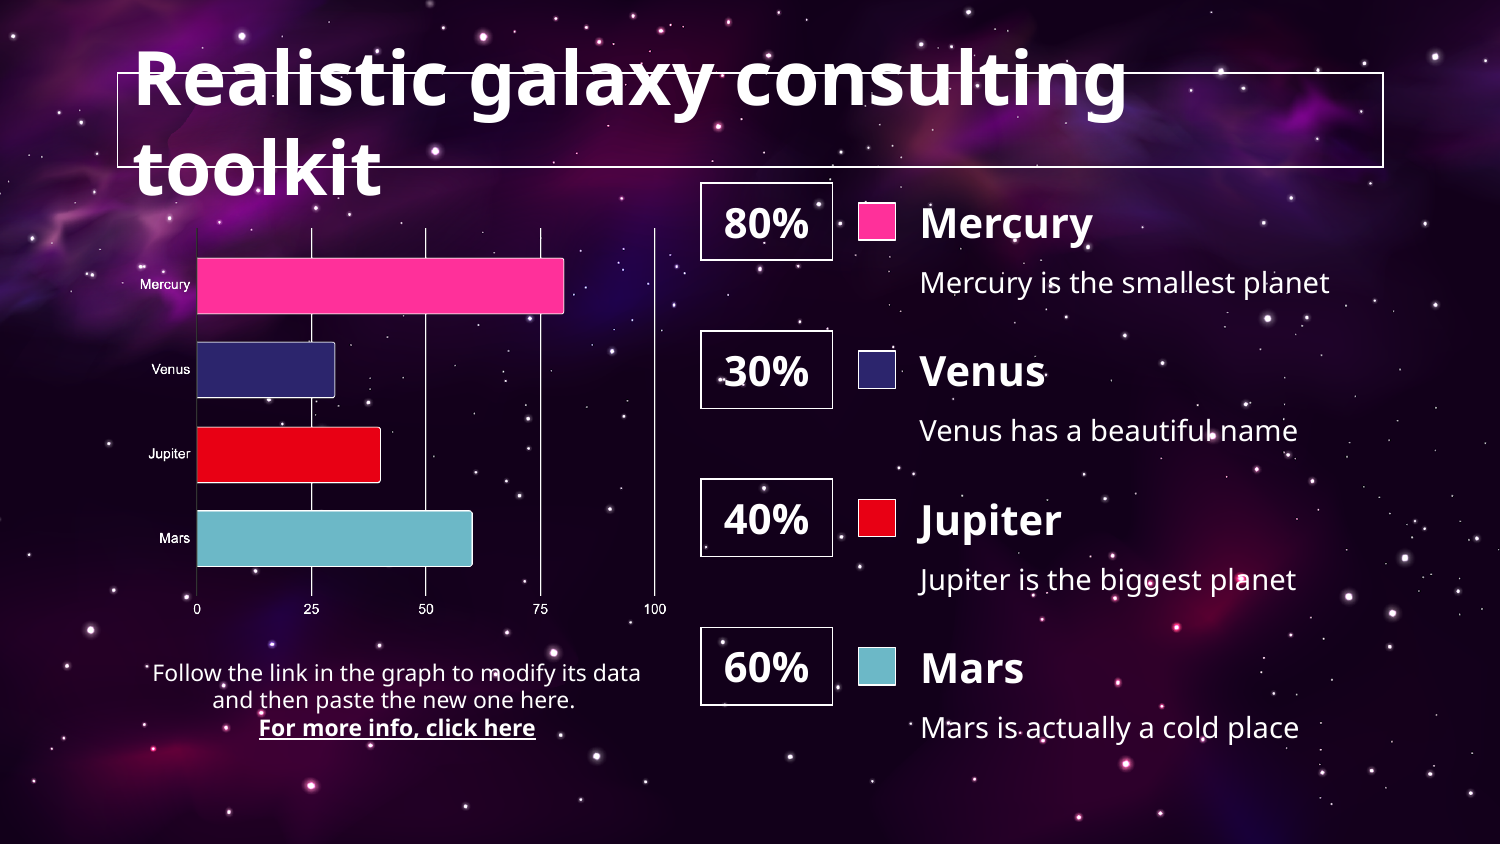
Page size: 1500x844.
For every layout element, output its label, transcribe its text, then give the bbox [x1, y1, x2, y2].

text_box Jupiter is the biggest planet [905, 545, 1383, 606]
text_box Mercury is the smallest planet [904, 249, 1383, 309]
text_box [858, 647, 896, 685]
text_box Venus [904, 351, 1383, 397]
text_box [858, 351, 896, 389]
title Realistic galaxy consulting toolkit [117, 72, 1383, 167]
text_box Mars is actually a cold place [905, 694, 1383, 754]
picture [0, 0, 1500, 844]
text_box Venus has a beautiful name [904, 397, 1383, 457]
text_box [858, 499, 896, 537]
text_box Follow the link in the graph to modify its data and then paste the new one here. For more info, click here [136, 647, 658, 755]
text_box Mars [905, 647, 1383, 694]
text_box 80% [700, 182, 833, 261]
text_box 30% [700, 331, 833, 409]
text_box Jupiter [905, 499, 1383, 545]
text_box Mercury [904, 202, 1383, 249]
text_box 60% [700, 627, 833, 705]
text_box [858, 202, 896, 241]
text_box 40% [700, 479, 833, 557]
